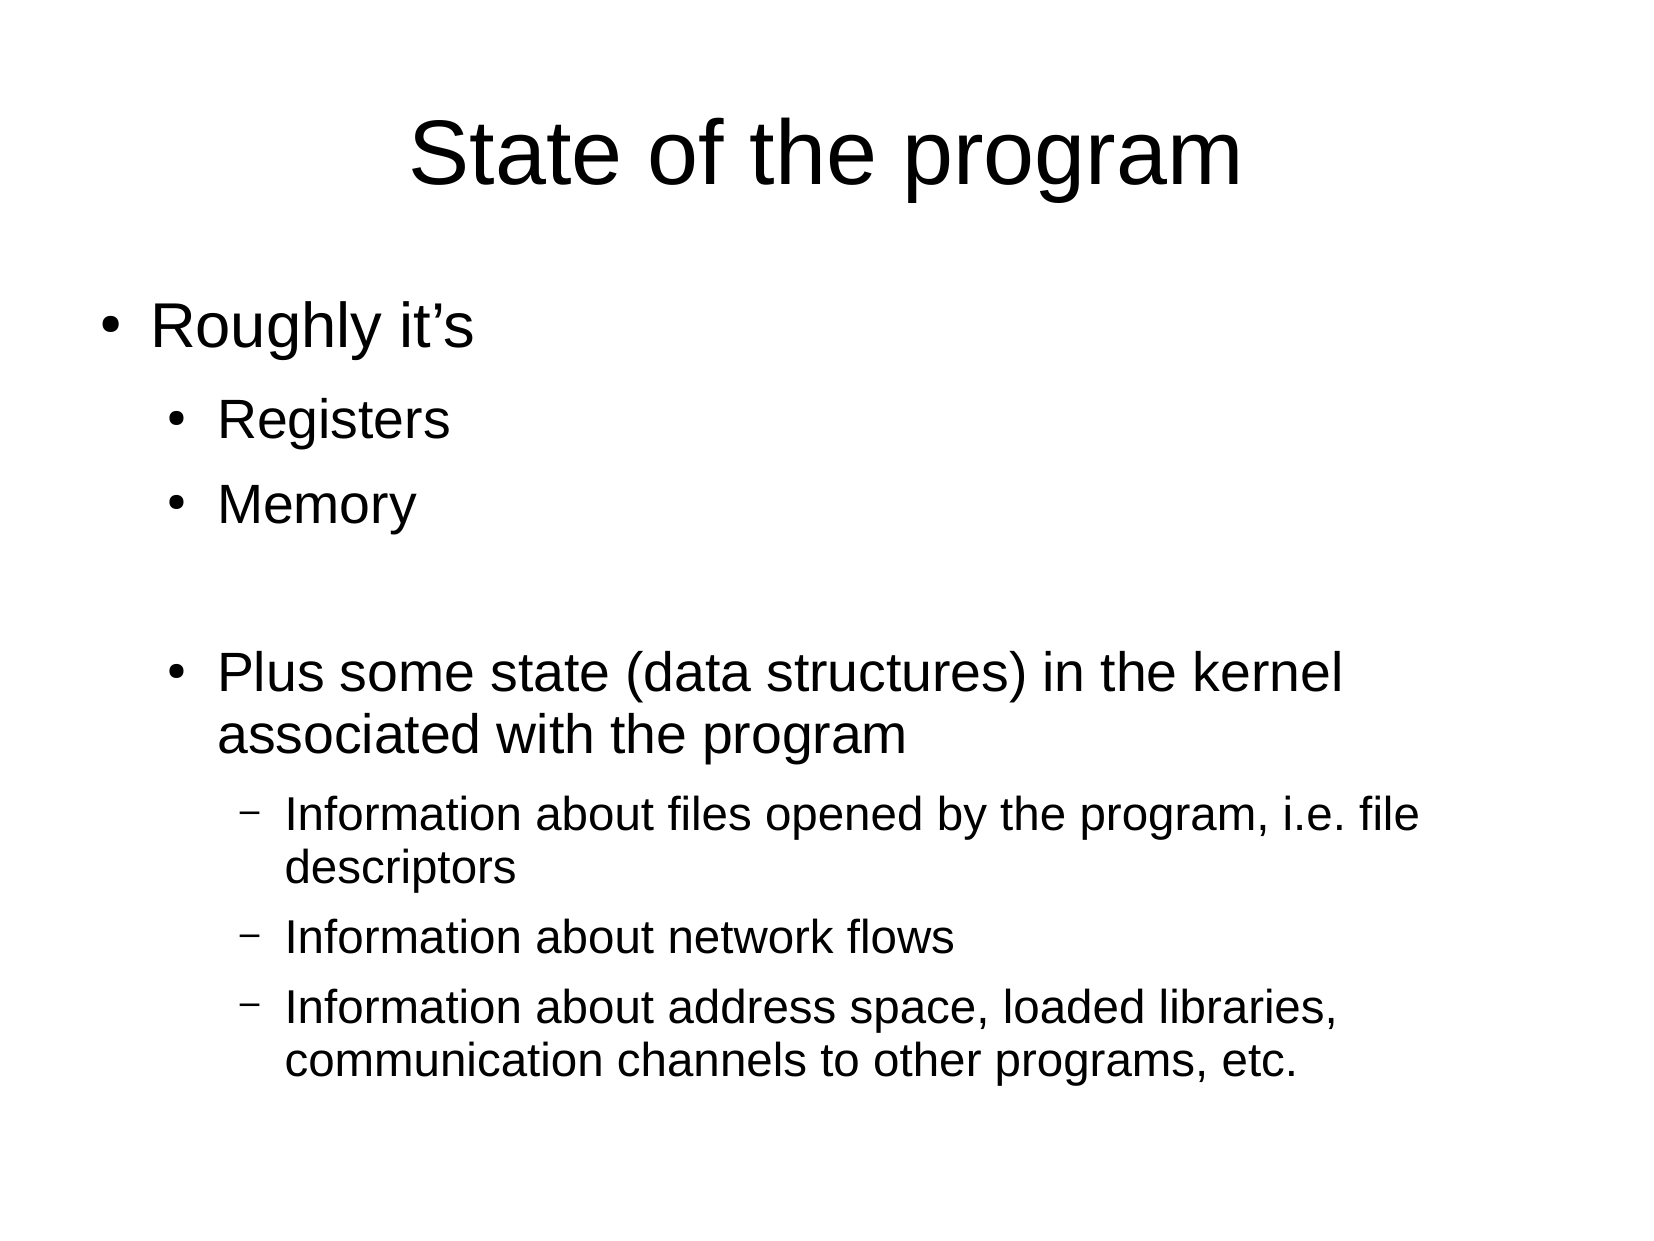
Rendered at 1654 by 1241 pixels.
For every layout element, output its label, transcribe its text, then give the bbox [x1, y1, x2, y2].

title State of the program [82, 49, 1571, 257]
list Roughly it’s Registers Memory Plus some state (data structures) in the kernel associated with the program Information about files opened by the program, i.e. file descriptors Information about network flows Information about address space, loaded libraries, communication channels to other programs, etc. [82, 290, 1571, 1088]
